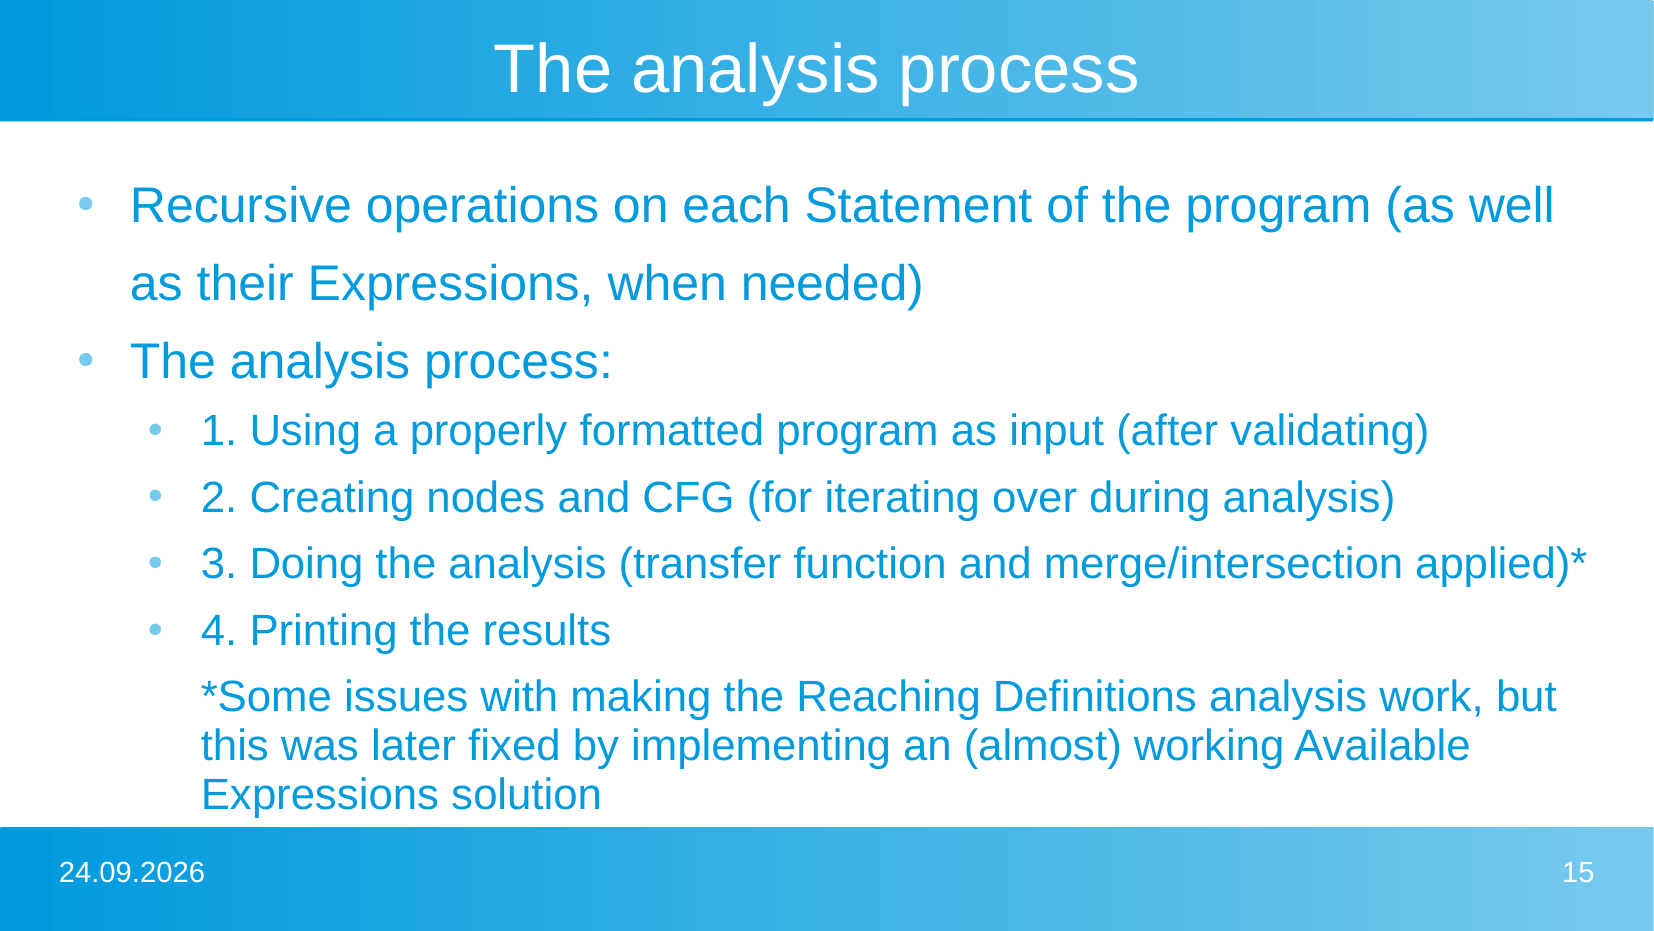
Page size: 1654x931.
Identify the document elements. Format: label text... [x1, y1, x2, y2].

list Recursive operations on each Statement of the program (as well as their Expressions, when needed) The analysis process: 1. Using a properly formatted program as input (after validating) 2. Creating nodes and CFG (for iterating over during analysis) 3. Doing the analysis (transfer function and merge/intersection applied)* 4. Printing the results *Some issues with making the Reaching Definitions analysis work, but this was later fixed by implementing an (almost) working Available Expressions solution [59, 177, 1595, 768]
title The analysis process [59, 29, 1595, 108]
